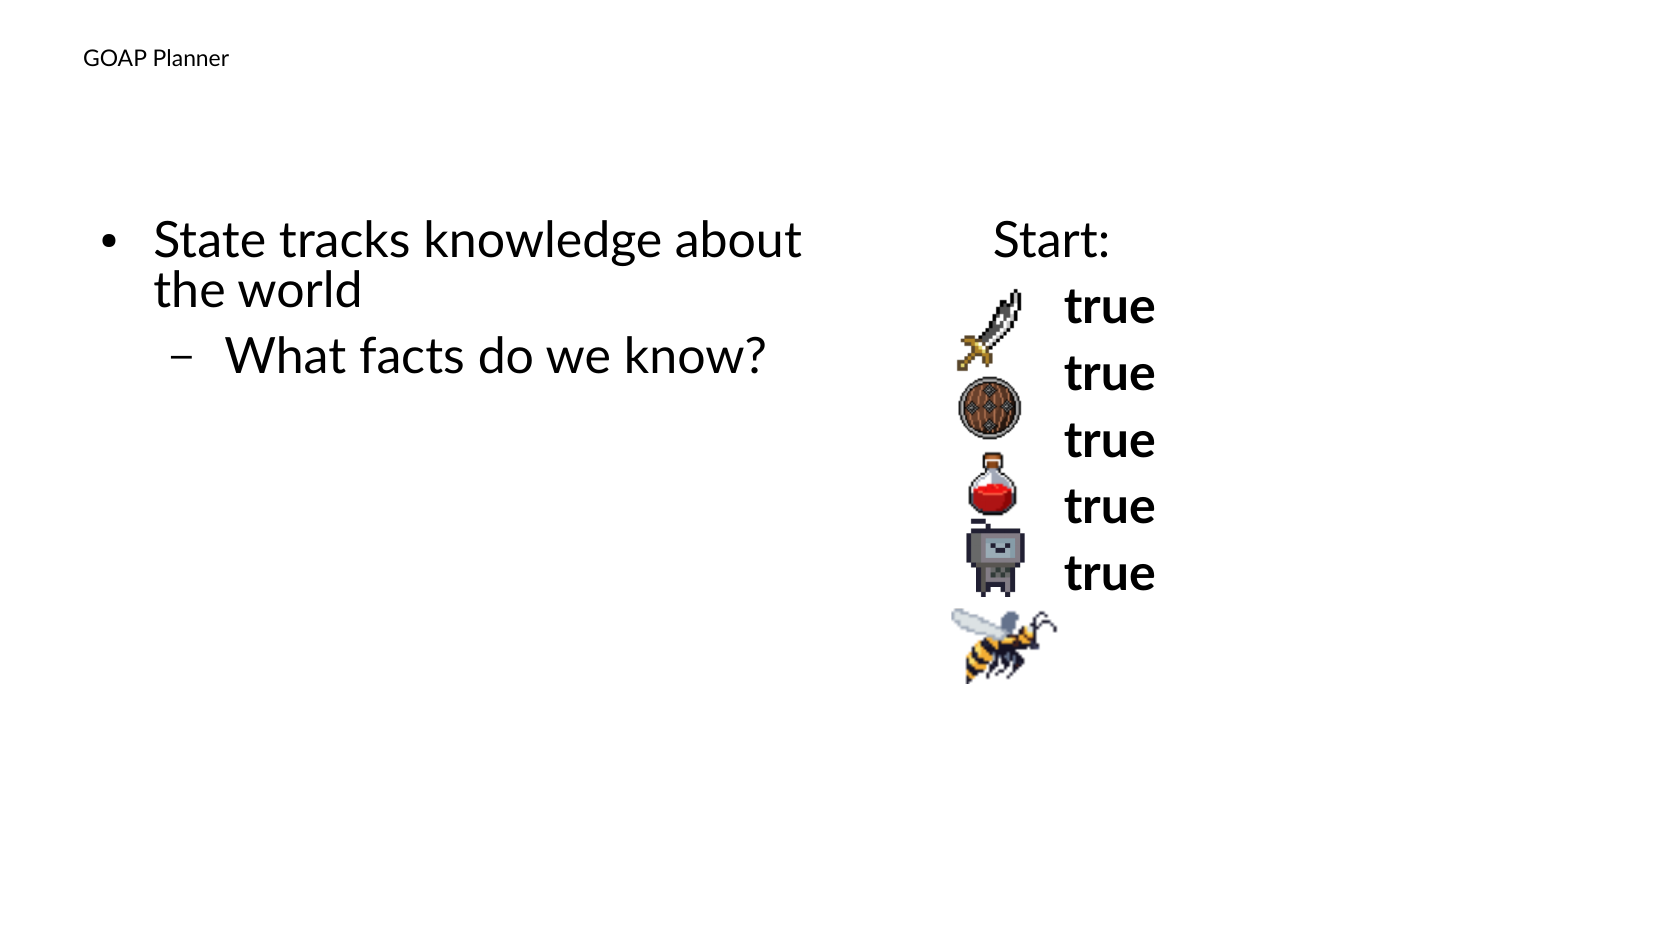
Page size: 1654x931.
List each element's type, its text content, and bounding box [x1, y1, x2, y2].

list State tracks knowledge about the world What facts do we know? [82, 217, 809, 839]
title GOAP Planner [83, 0, 1571, 119]
list Start: true true true true true [921, 217, 1212, 839]
picture [931, 269, 1059, 684]
